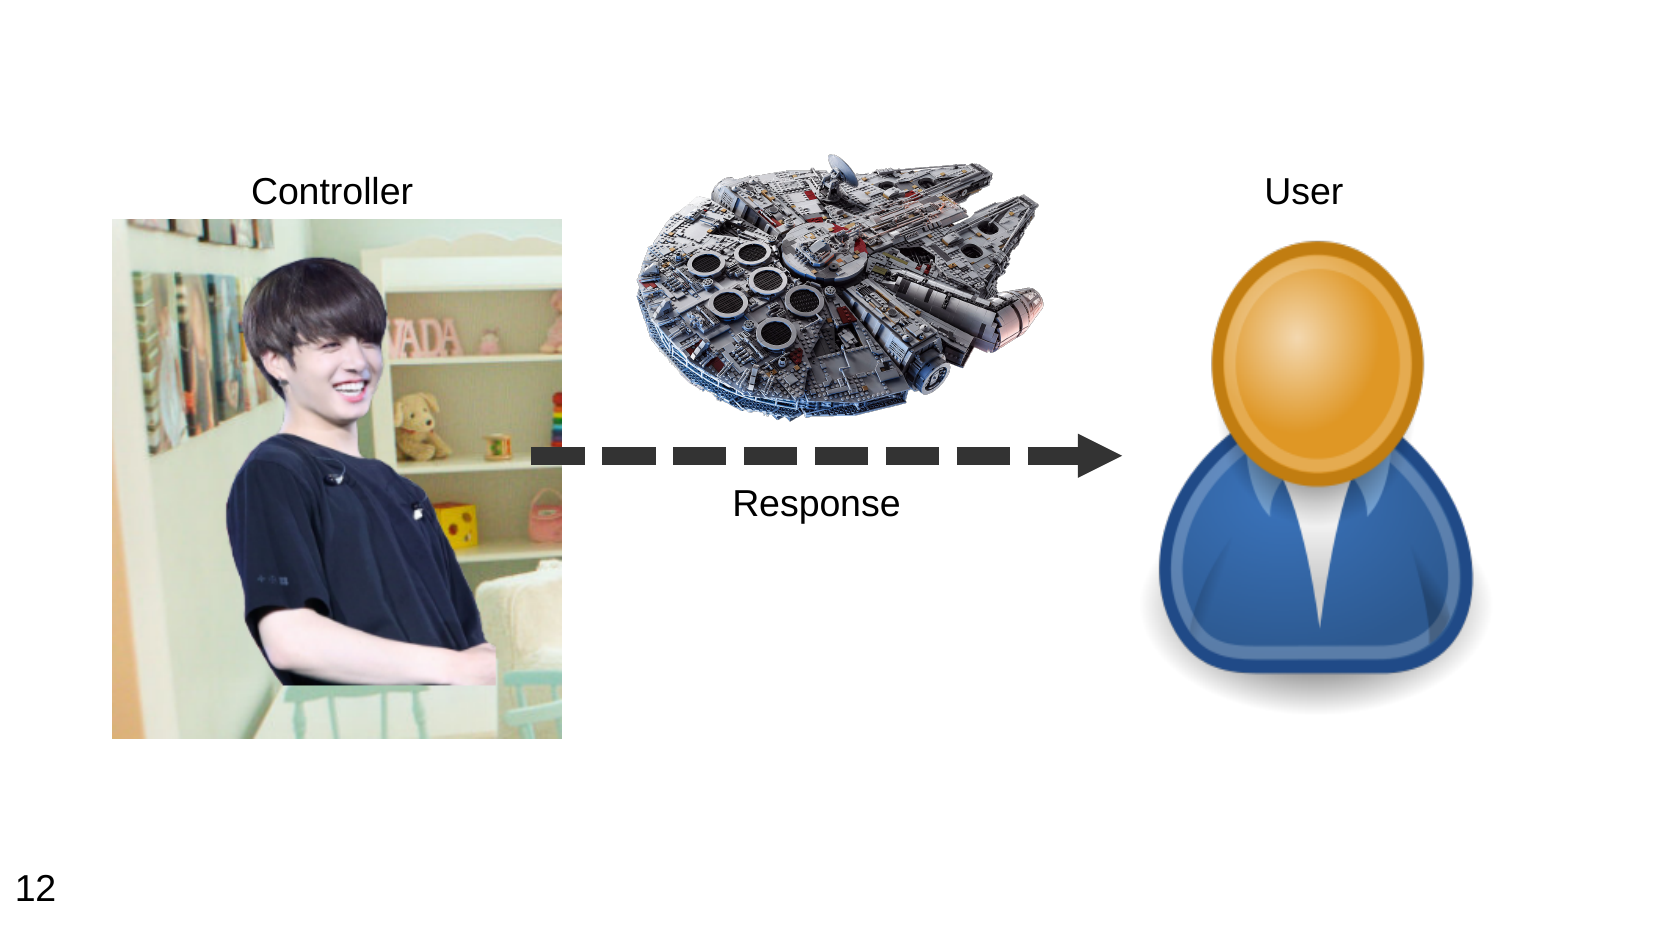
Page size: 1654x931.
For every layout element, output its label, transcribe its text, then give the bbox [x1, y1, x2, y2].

text_box Response [717, 474, 916, 532]
picture [112, 219, 562, 739]
picture [1092, 219, 1541, 739]
text_box User [1249, 162, 1359, 220]
text_box <number> [0, 860, 201, 931]
text_box Controller [236, 162, 428, 220]
picture [590, 147, 1090, 428]
